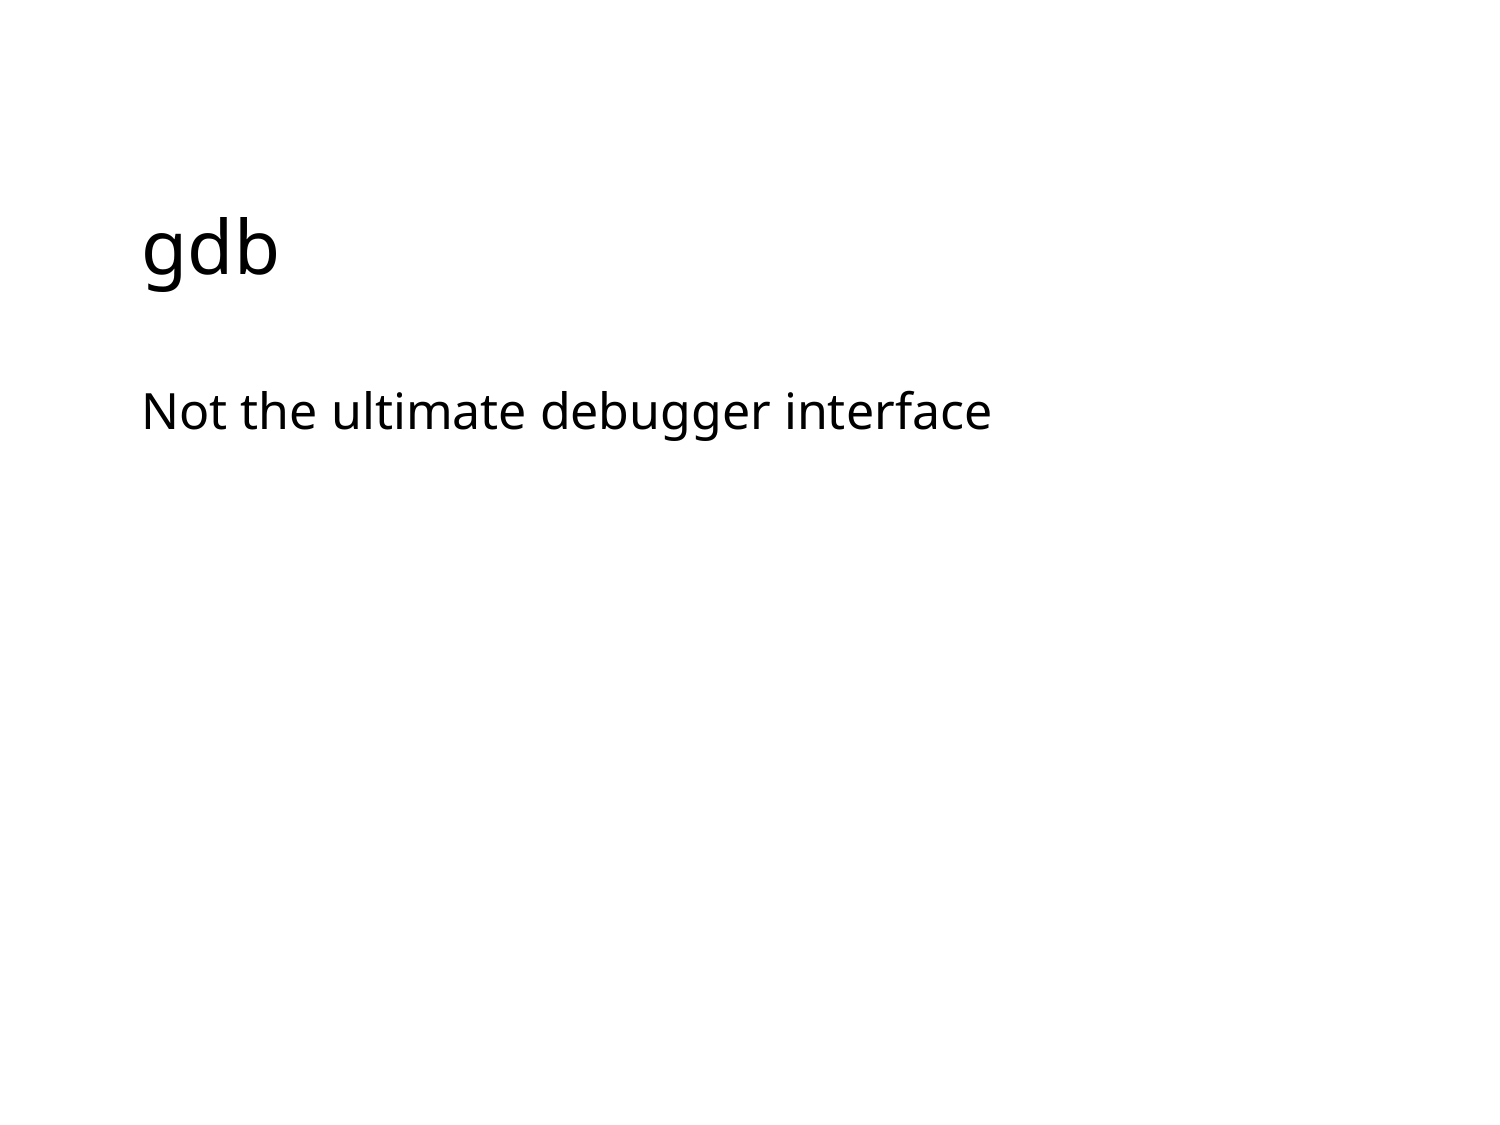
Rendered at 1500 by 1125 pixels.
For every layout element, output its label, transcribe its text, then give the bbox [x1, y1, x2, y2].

text_box gdb Not the ultimate debugger interface [126, 192, 1335, 343]
